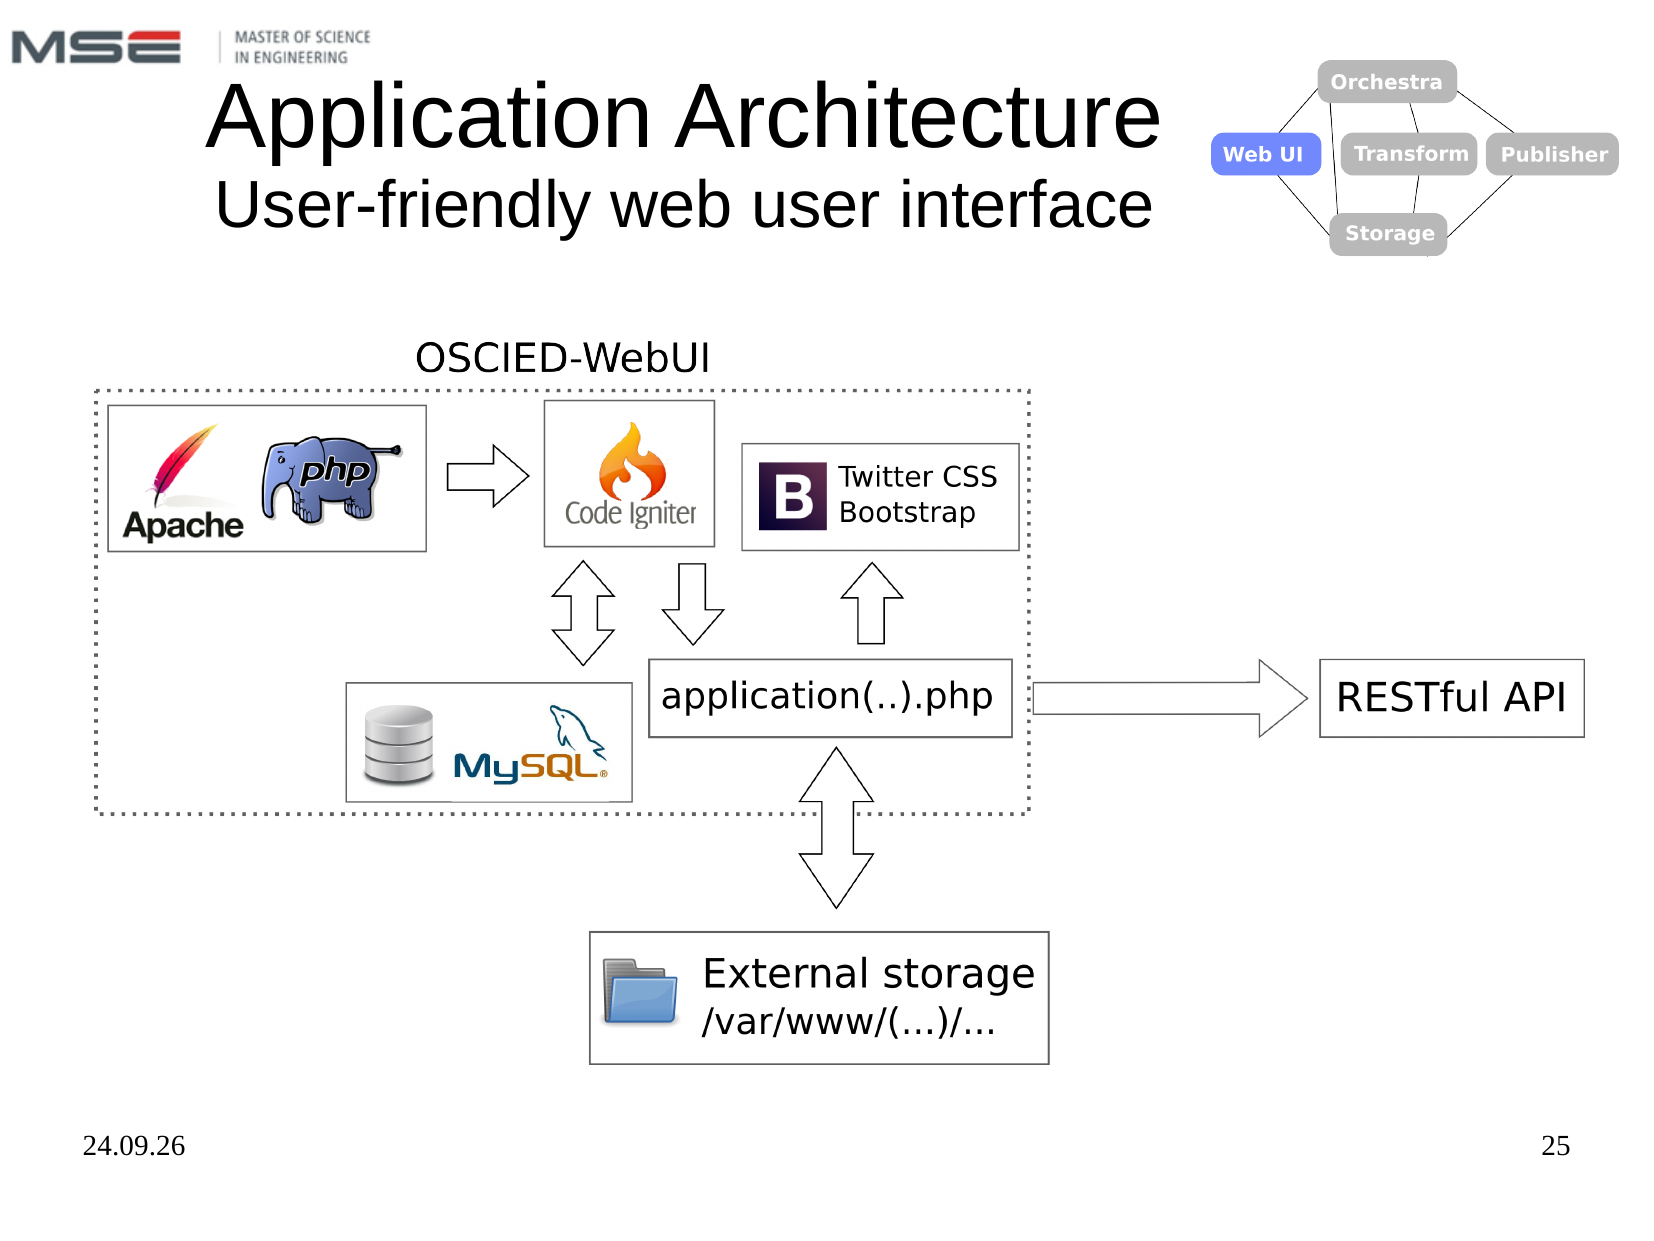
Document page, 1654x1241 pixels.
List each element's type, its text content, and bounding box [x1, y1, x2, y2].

title Application Architecture User-friendly web user interface [0, 49, 1430, 257]
picture [94, 341, 1585, 1065]
picture [3, 0, 402, 49]
picture [1211, 60, 1619, 257]
